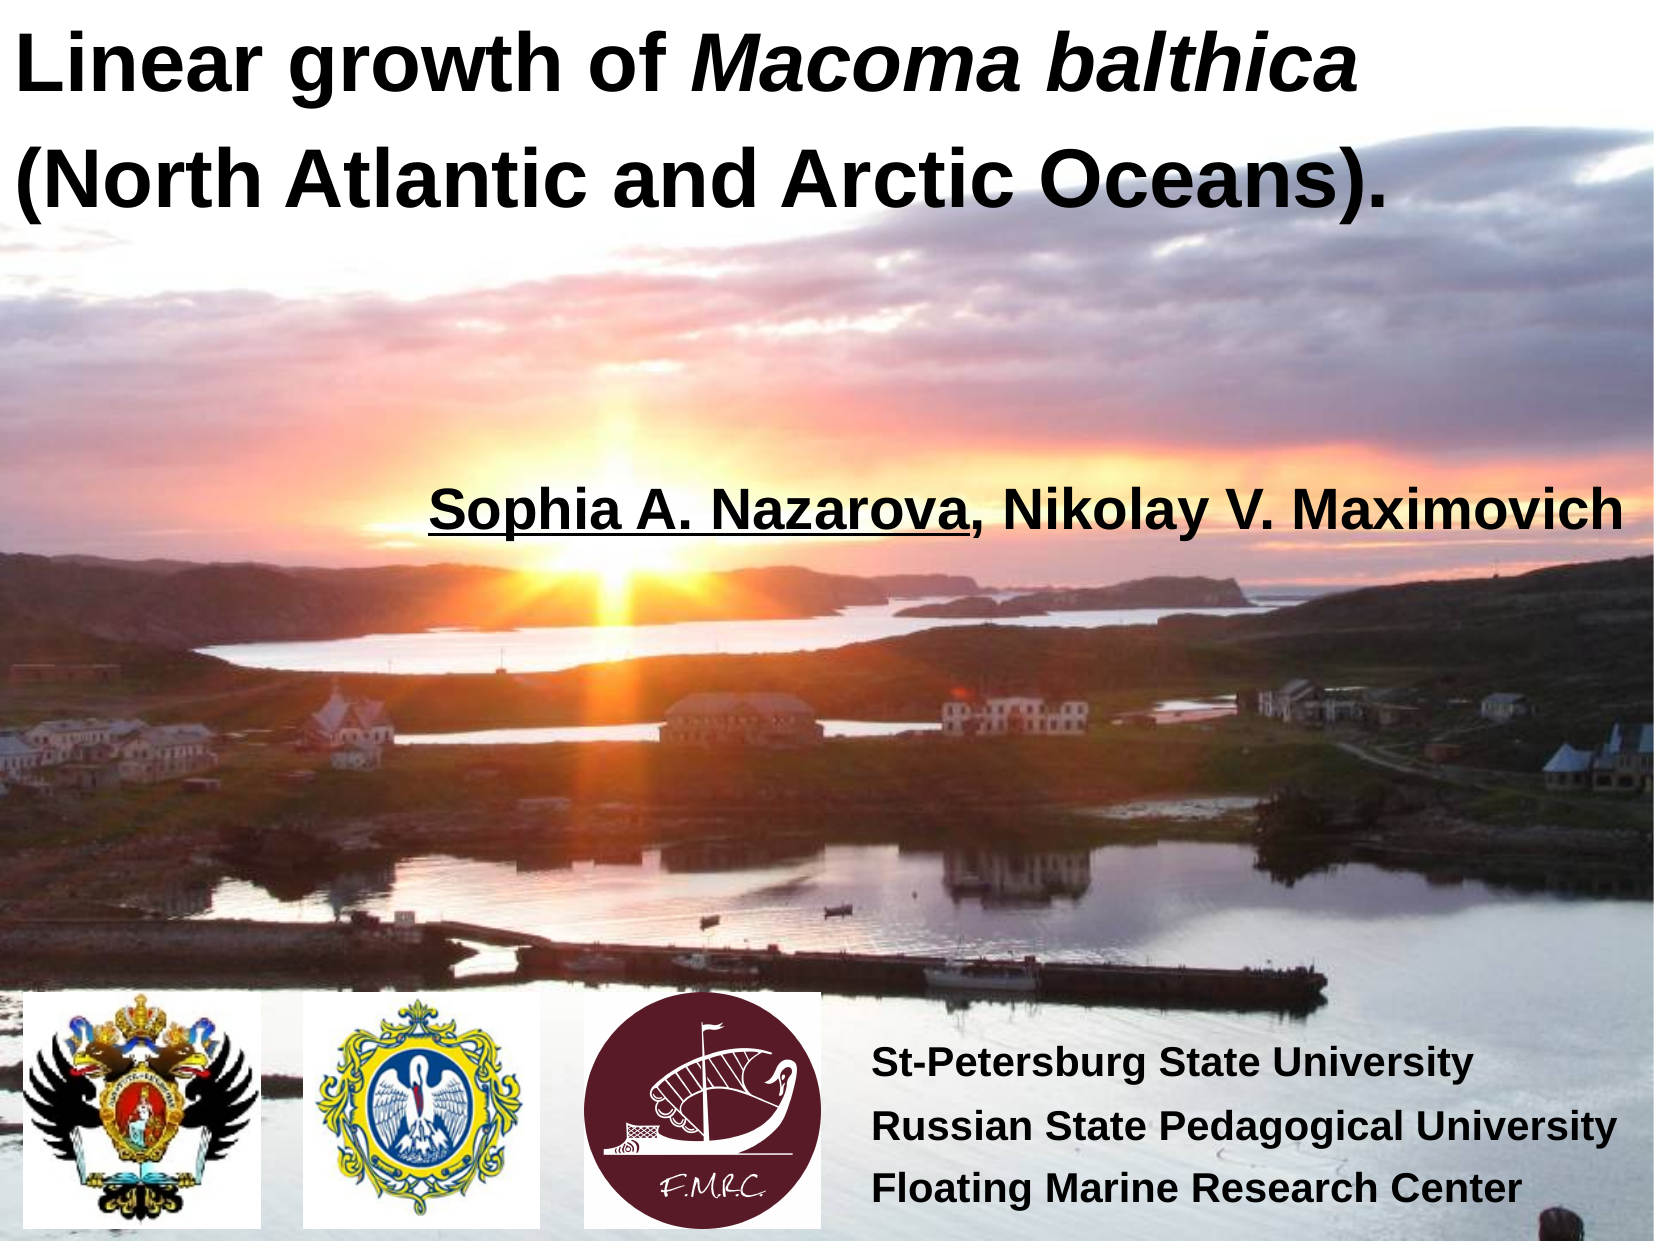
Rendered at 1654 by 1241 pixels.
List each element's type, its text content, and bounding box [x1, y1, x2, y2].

text_box Sophia A. Nazarova, Nikolay V. Maximovich [413, 463, 1654, 555]
text_box St-Petersburg State University Russian State Pedagogical University Floating Marine Research Center [856, 1027, 1648, 1235]
text_box Linear growth of Macoma balthica (North Atlantic and Arctic Oceans). [0, 0, 1530, 329]
picture [0, 0, 1654, 1241]
